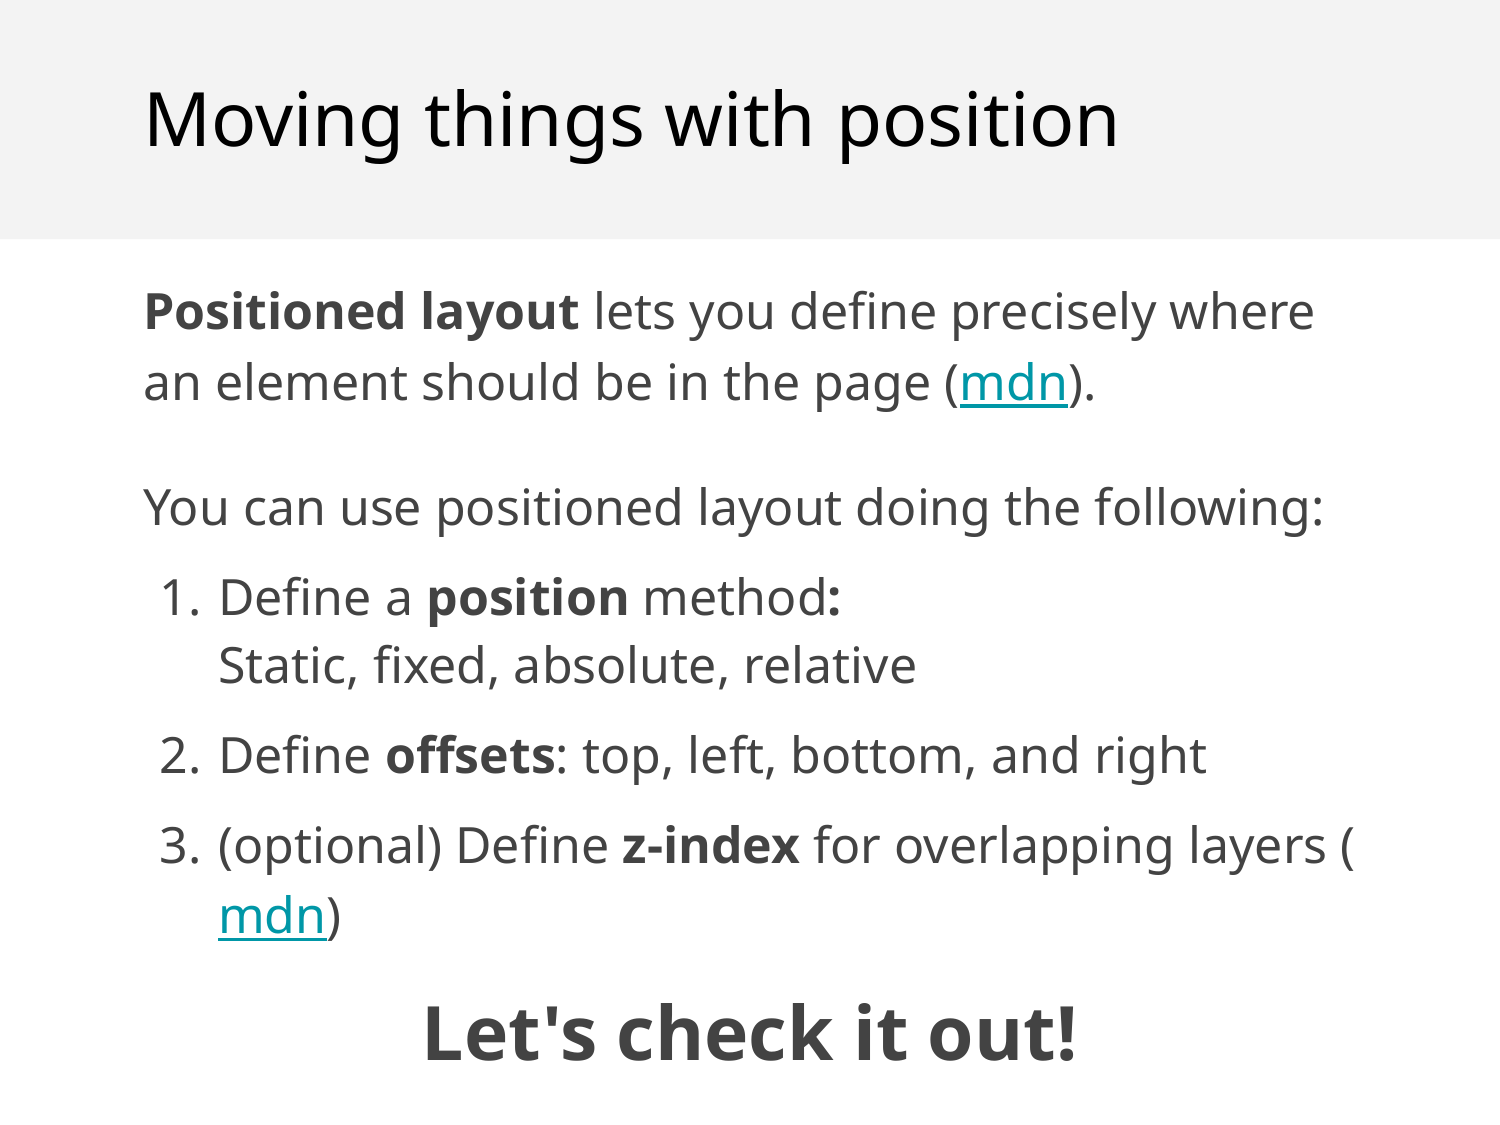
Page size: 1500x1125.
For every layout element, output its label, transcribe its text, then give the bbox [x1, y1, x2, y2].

list Positioned layout lets you define precisely where an element should be in the page (mdn). [128, 255, 1372, 421]
list You can use positioned layout doing the following: Define a position method: Static, fixed, absolute, relative Define offsets: top, left, bottom, and right (optional) Define z-index for overlapping layers (mdn) [128, 451, 1372, 808]
list Let's check it out! [128, 956, 1372, 1125]
title Moving things with position [128, 56, 1372, 183]
